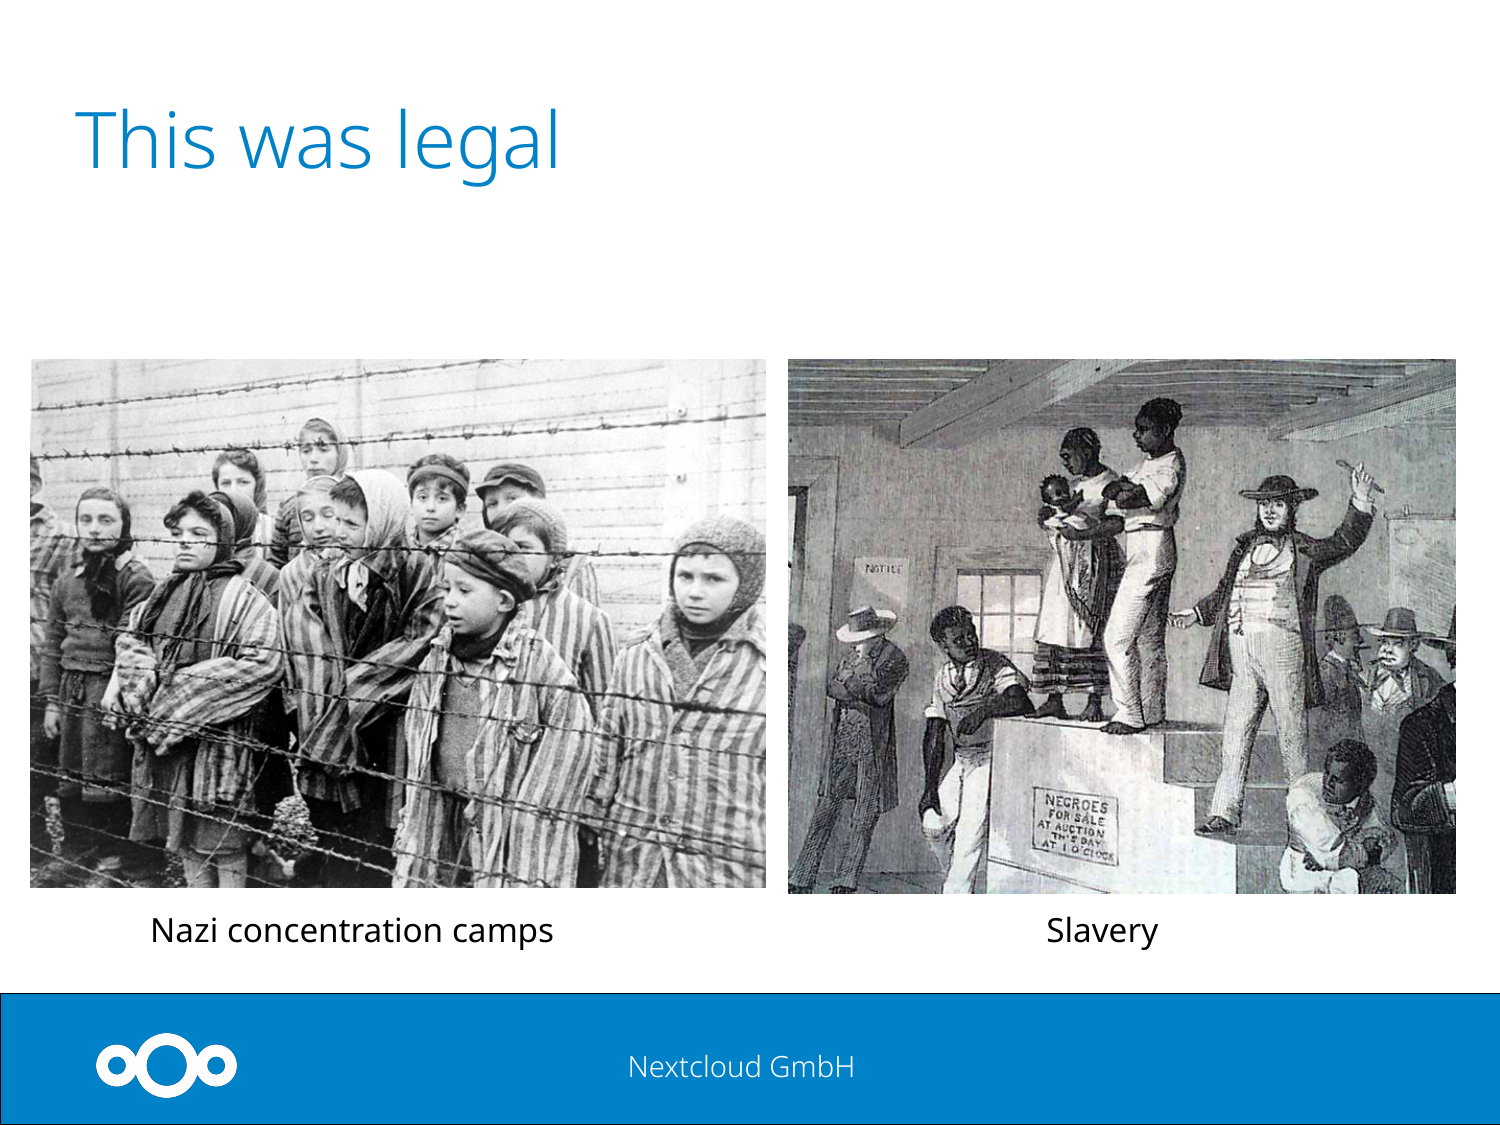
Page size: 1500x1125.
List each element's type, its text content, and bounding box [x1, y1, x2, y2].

text_box Nazi concentration camps [135, 899, 571, 961]
title This was legal [74, 44, 1425, 233]
picture [30, 359, 766, 888]
picture [788, 359, 1456, 894]
picture [96, 1033, 237, 1098]
text_box Slavery [885, 899, 1321, 961]
